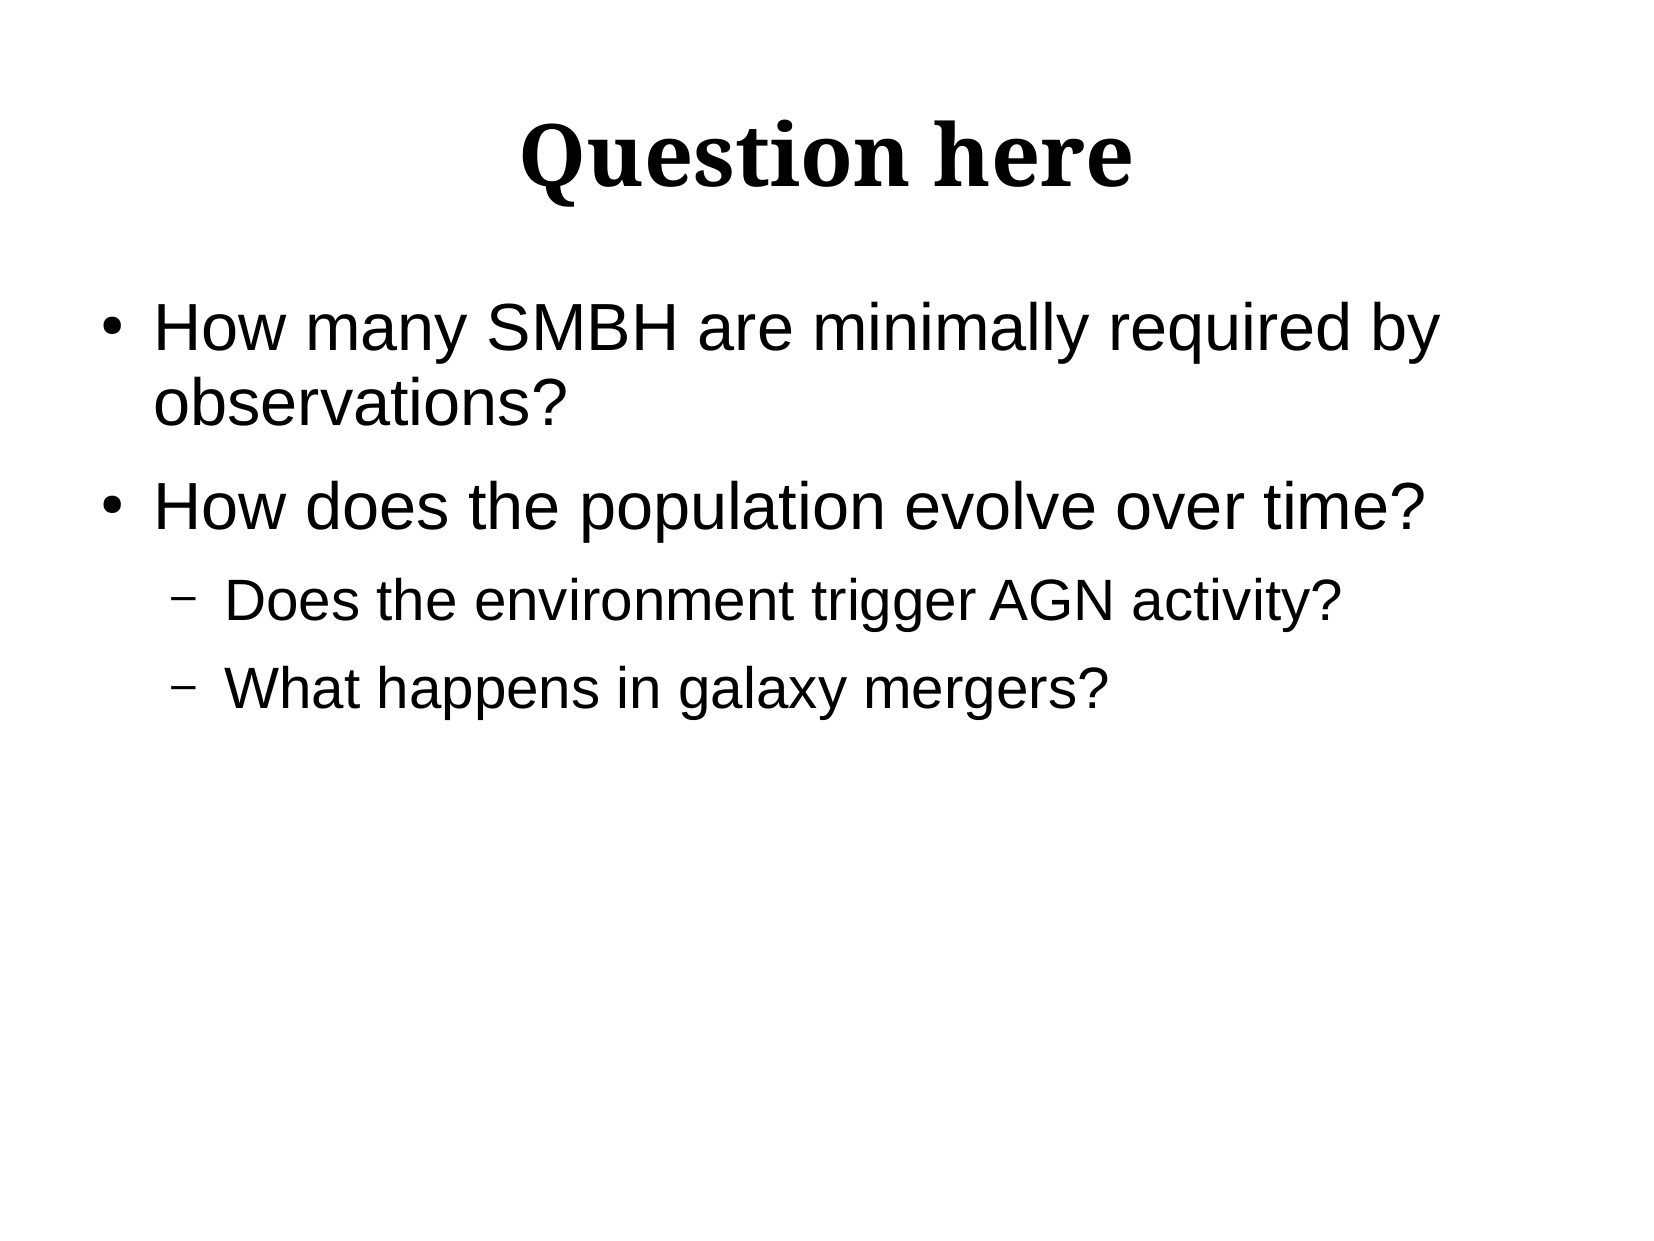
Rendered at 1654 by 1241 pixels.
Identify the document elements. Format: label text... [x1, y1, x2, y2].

title Question here [82, 49, 1571, 257]
list How many SMBH are minimally required by observations? How does the population evolve over time? Does the environment trigger AGN activity? What happens in galaxy mergers? [82, 290, 1571, 1010]
